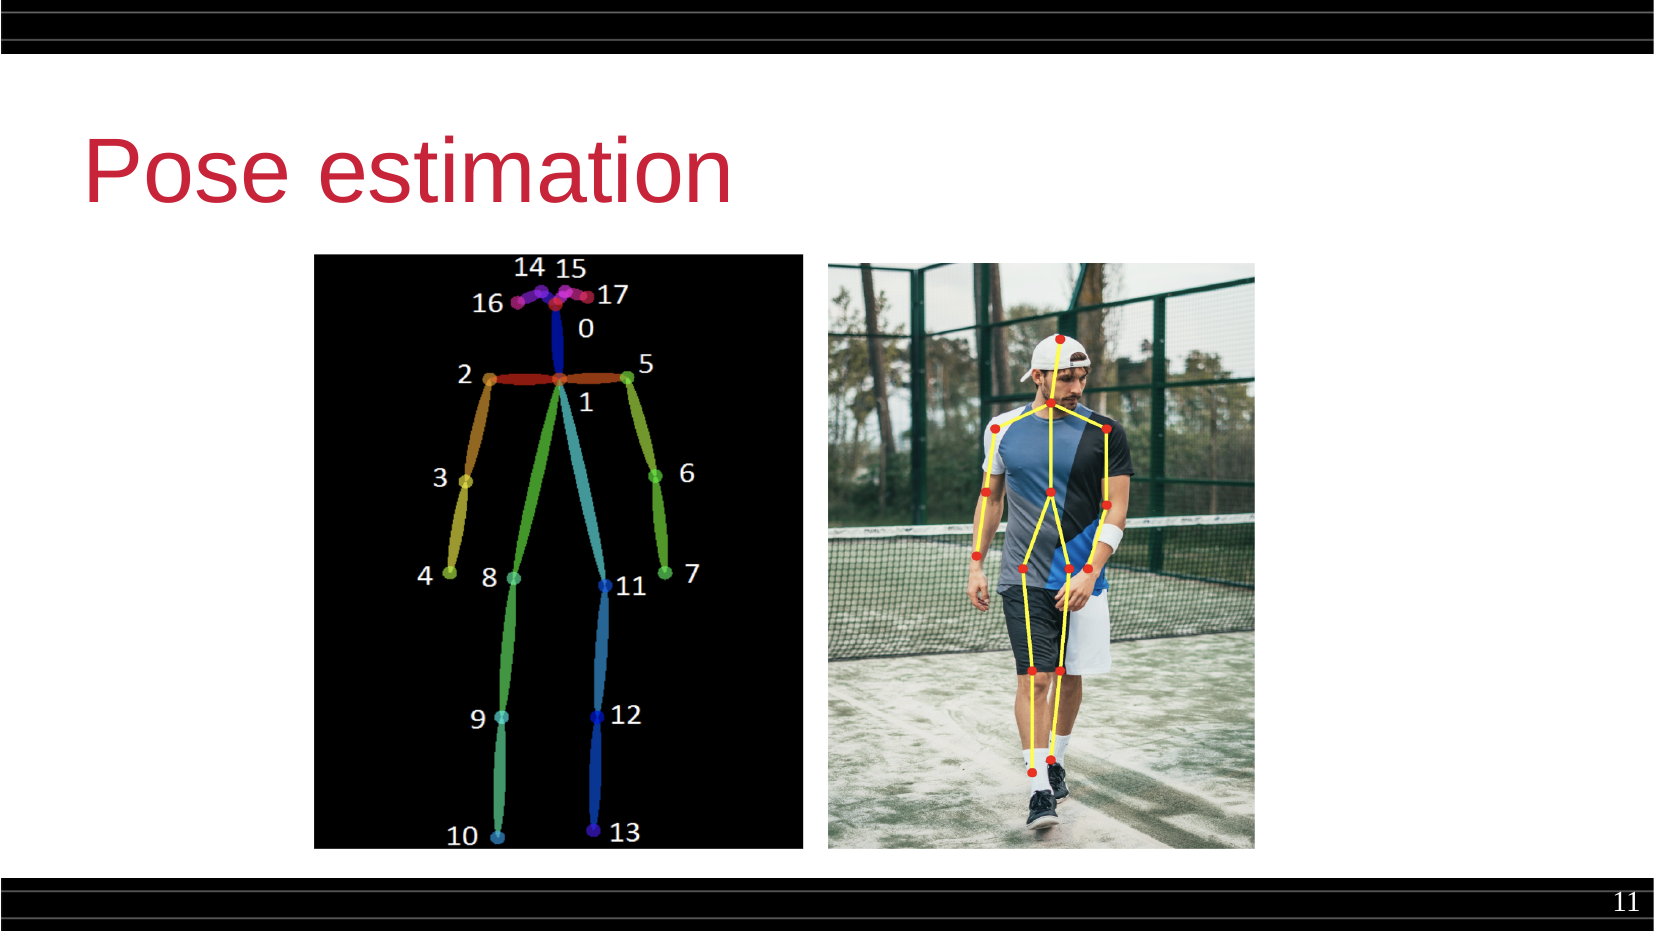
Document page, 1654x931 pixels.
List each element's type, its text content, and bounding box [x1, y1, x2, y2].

picture [1, 878, 1654, 931]
title Pose estimation [82, 92, 1571, 249]
picture [1, 0, 1654, 54]
picture [307, 247, 1264, 855]
